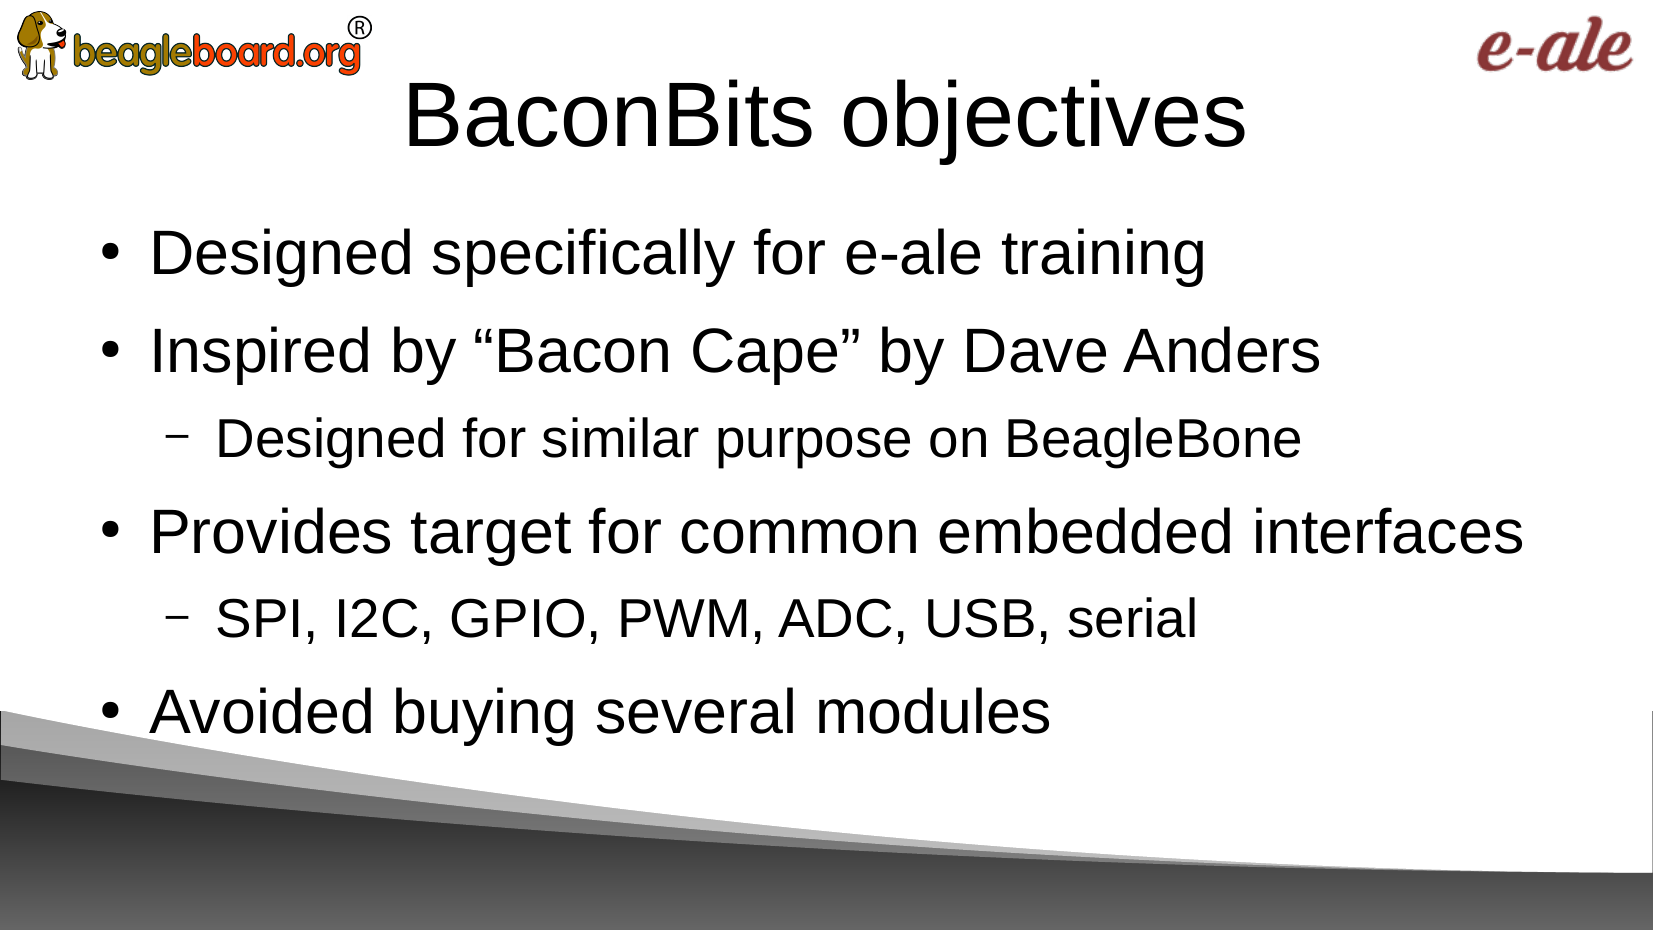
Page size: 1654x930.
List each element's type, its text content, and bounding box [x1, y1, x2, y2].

picture [17, 11, 372, 80]
title BaconBits objectives [82, 37, 1571, 193]
picture [1475, 14, 1636, 74]
list Designed specifically for e-ale training Inspired by “Bacon Cape” by Dave Anders Designed for similar purpose on BeagleBone Provides target for common embedded interfaces SPI, I2C, GPIO, PWM, ADC, USB, serial Avoided buying several modules [82, 217, 1571, 757]
